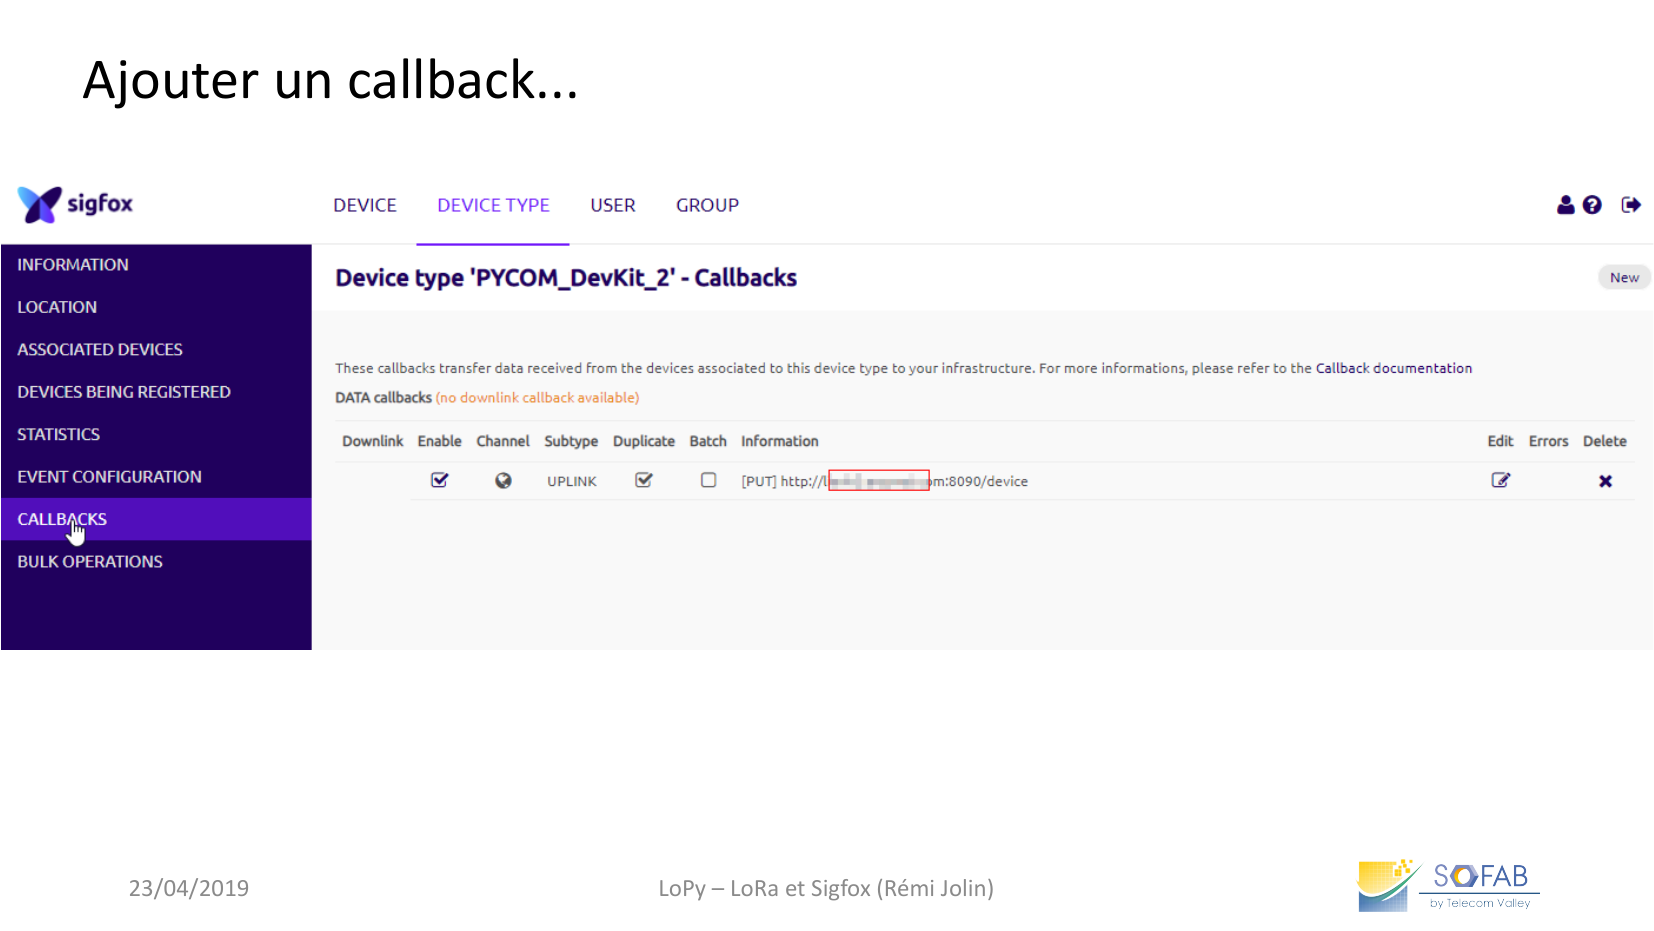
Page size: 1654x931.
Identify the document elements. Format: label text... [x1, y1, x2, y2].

picture [1, 181, 1654, 650]
picture [1355, 859, 1540, 912]
title Ajouter un callback... [82, 37, 1571, 130]
